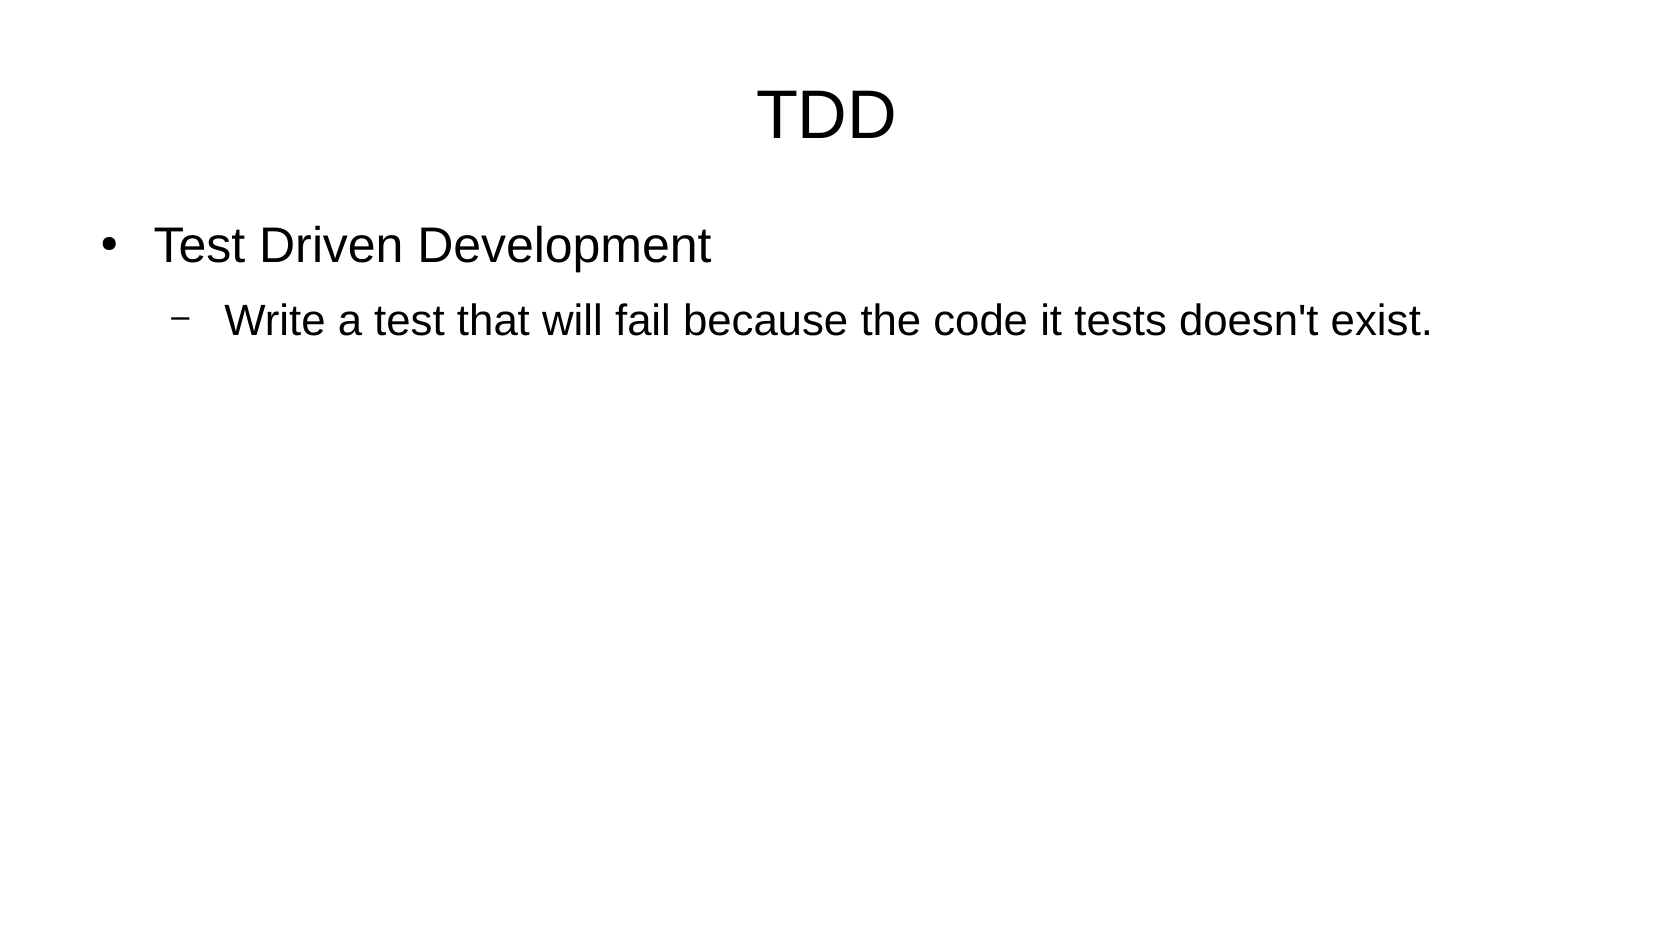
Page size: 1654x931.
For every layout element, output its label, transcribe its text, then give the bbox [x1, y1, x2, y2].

title TDD [82, 37, 1571, 193]
list Test Driven Development Write a test that will fail because the code it tests doesn't exist. [82, 217, 1571, 758]
